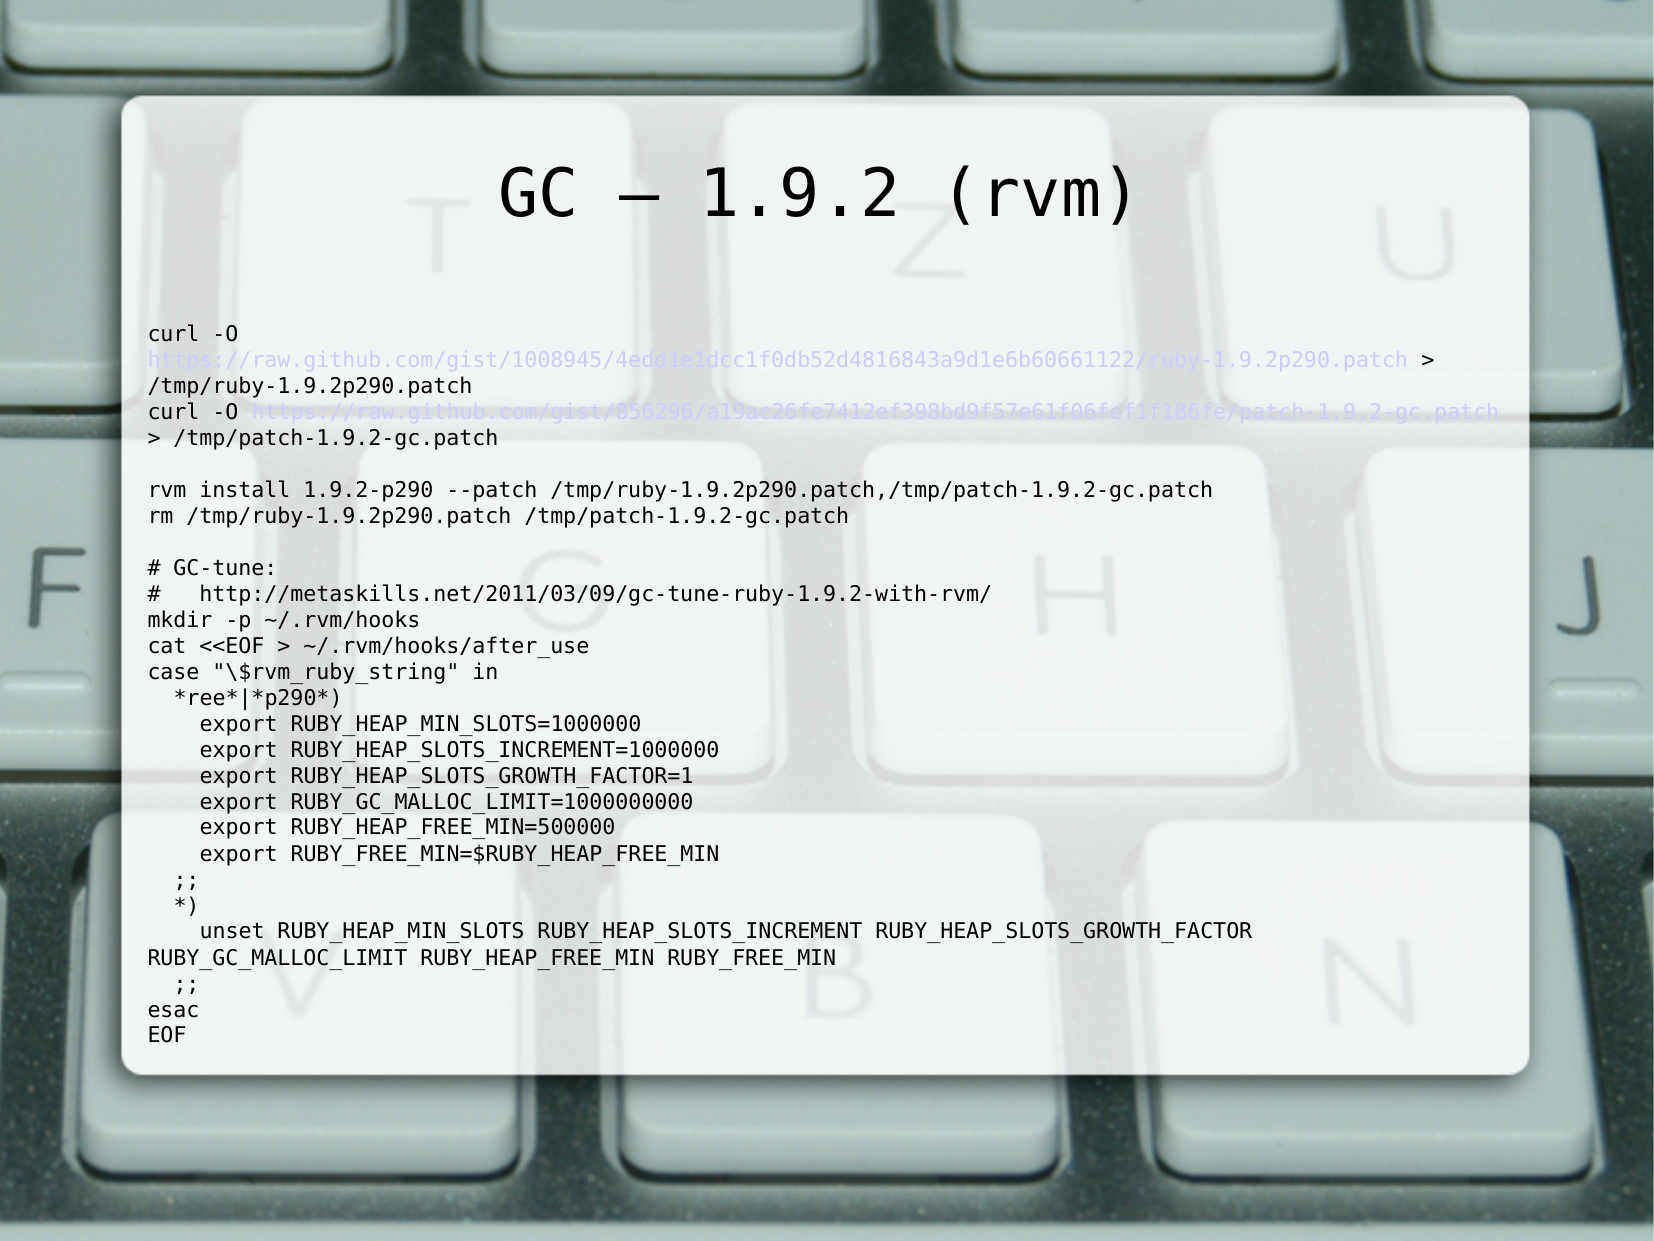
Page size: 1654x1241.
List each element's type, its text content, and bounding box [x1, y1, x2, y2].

list curl -O https://raw.github.com/gist/1008945/4edd1e1dcc1f0db52d4816843a9d1e6b60661122/ruby-1.9.2p290.patch > /tmp/ruby-1.9.2p290.patch curl -O https://raw.github.com/gist/856296/a19ac26fe7412ef398bd9f57e61f06fef1f186fe/patch-1.9.2-gc.patch > /tmp/patch-1.9.2-gc.patch rvm install 1.9.2-p290 --patch /tmp/ruby-1.9.2p290.patch,/tmp/patch-1.9.2-gc.patch rm /tmp/ruby-1.9.2p290.patch /tmp/patch-1.9.2-gc.patch # GC-tune: # http://metaskills.net/2011/03/09/gc-tune-ruby-1.9.2-with-rvm/ mkdir -p ~/.rvm/hooks cat <<EOF > ~/.rvm/hooks/after_use case "\$rvm_ruby_string" in *ree*|*p290*) export RUBY_HEAP_MIN_SLOTS=1000000 export RUBY_HEAP_SLOTS_INCREMENT=1000000 export RUBY_HEAP_SLOTS_GROWTH_FACTOR=1 export RUBY_GC_MALLOC_LIMIT=1000000000 export RUBY_HEAP_FREE_MIN=500000 export RUBY_FREE_MIN=$RUBY_HEAP_FREE_MIN ;; *) unset RUBY_HEAP_MIN_SLOTS RUBY_HEAP_SLOTS_INCREMENT RUBY_HEAP_SLOTS_GROWTH_FACTOR RUBY_GC_MALLOC_LIMIT RUBY_HEAP_FREE_MIN RUBY_FREE_MIN ;; esac EOF [147, 315, 1506, 1066]
title GC – 1.9.2 (rvm) [135, 117, 1506, 271]
picture [0, 0, 1654, 1241]
